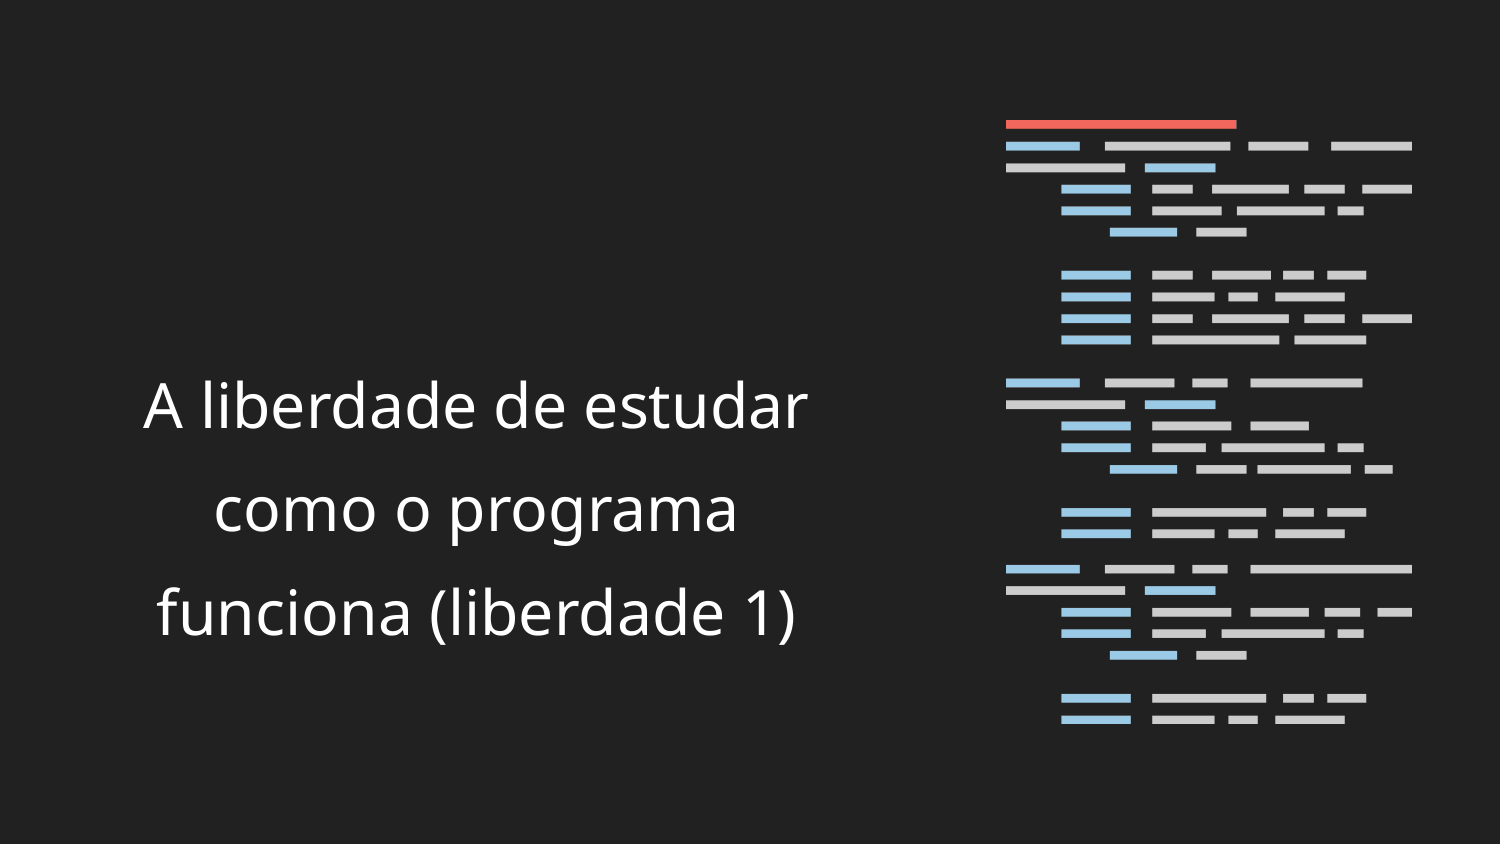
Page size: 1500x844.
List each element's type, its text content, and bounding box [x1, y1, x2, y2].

picture [1006, 120, 1412, 724]
text_box A liberdade de estudar como o programa funciona (liberdade 1) [62, 322, 892, 522]
